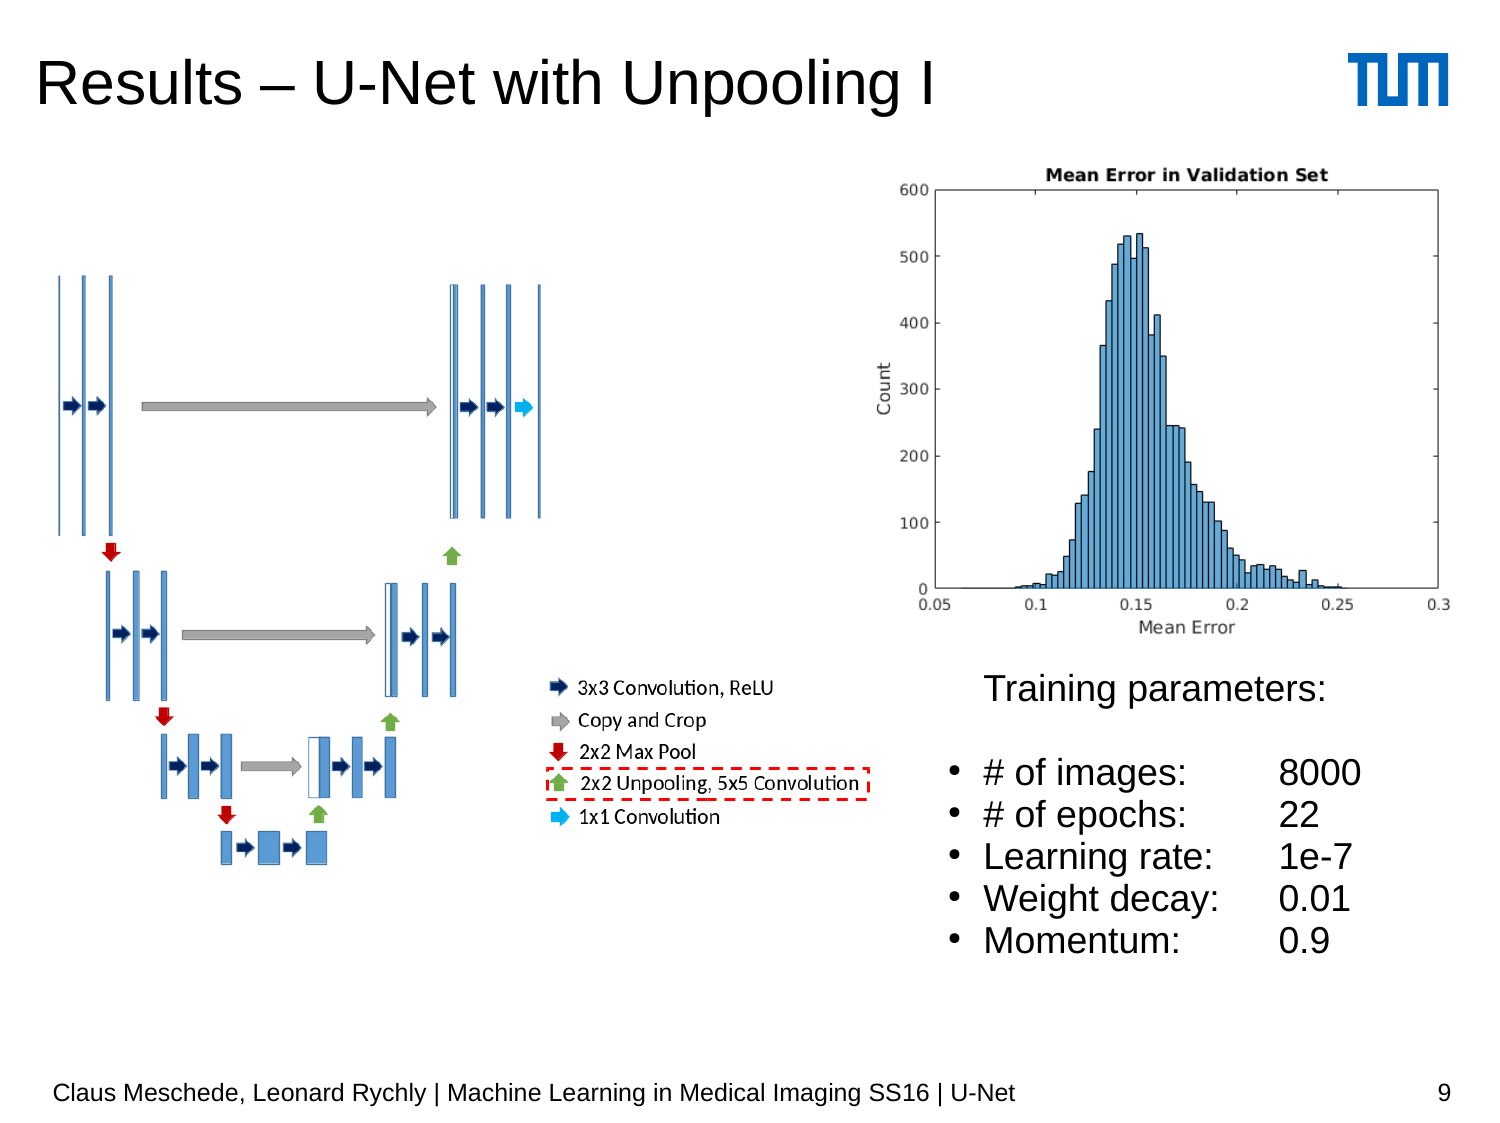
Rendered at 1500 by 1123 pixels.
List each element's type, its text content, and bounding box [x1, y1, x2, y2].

text_box Training parameters: # of images: 8000 # of epochs: 22 Learning rate: 1e-7 Weight decay: 0.01 Momentum: 0.9 [933, 659, 1465, 969]
title Results – U-Net with Unpooling I [35, 48, 1436, 119]
picture [23, 153, 1500, 915]
